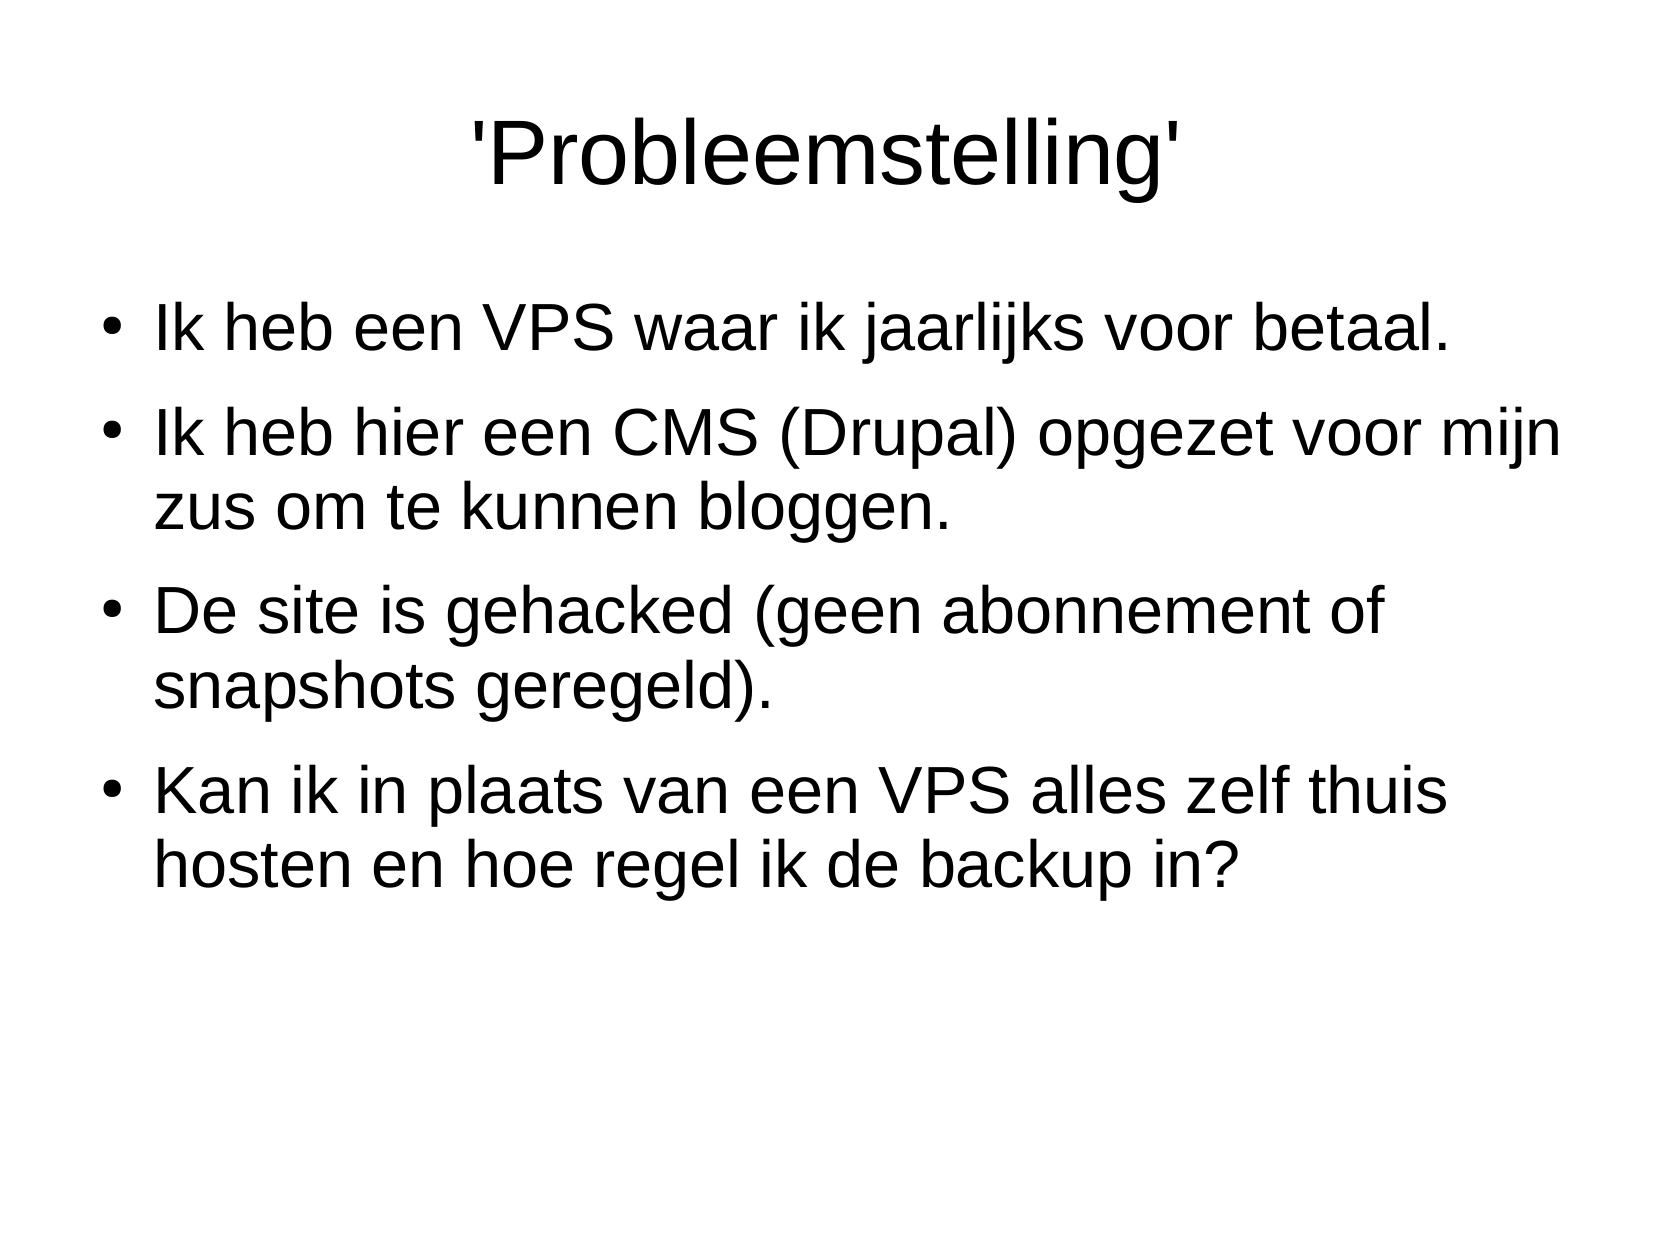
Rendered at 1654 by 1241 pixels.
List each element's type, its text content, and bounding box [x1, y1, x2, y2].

title 'Probleemstelling' [82, 49, 1571, 257]
list Ik heb een VPS waar ik jaarlijks voor betaal. Ik heb hier een CMS (Drupal) opgezet voor mijn zus om te kunnen bloggen. De site is gehacked (geen abonnement of snapshots geregeld). Kan ik in plaats van een VPS alles zelf thuis hosten en hoe regel ik de backup in? [82, 290, 1571, 1010]
